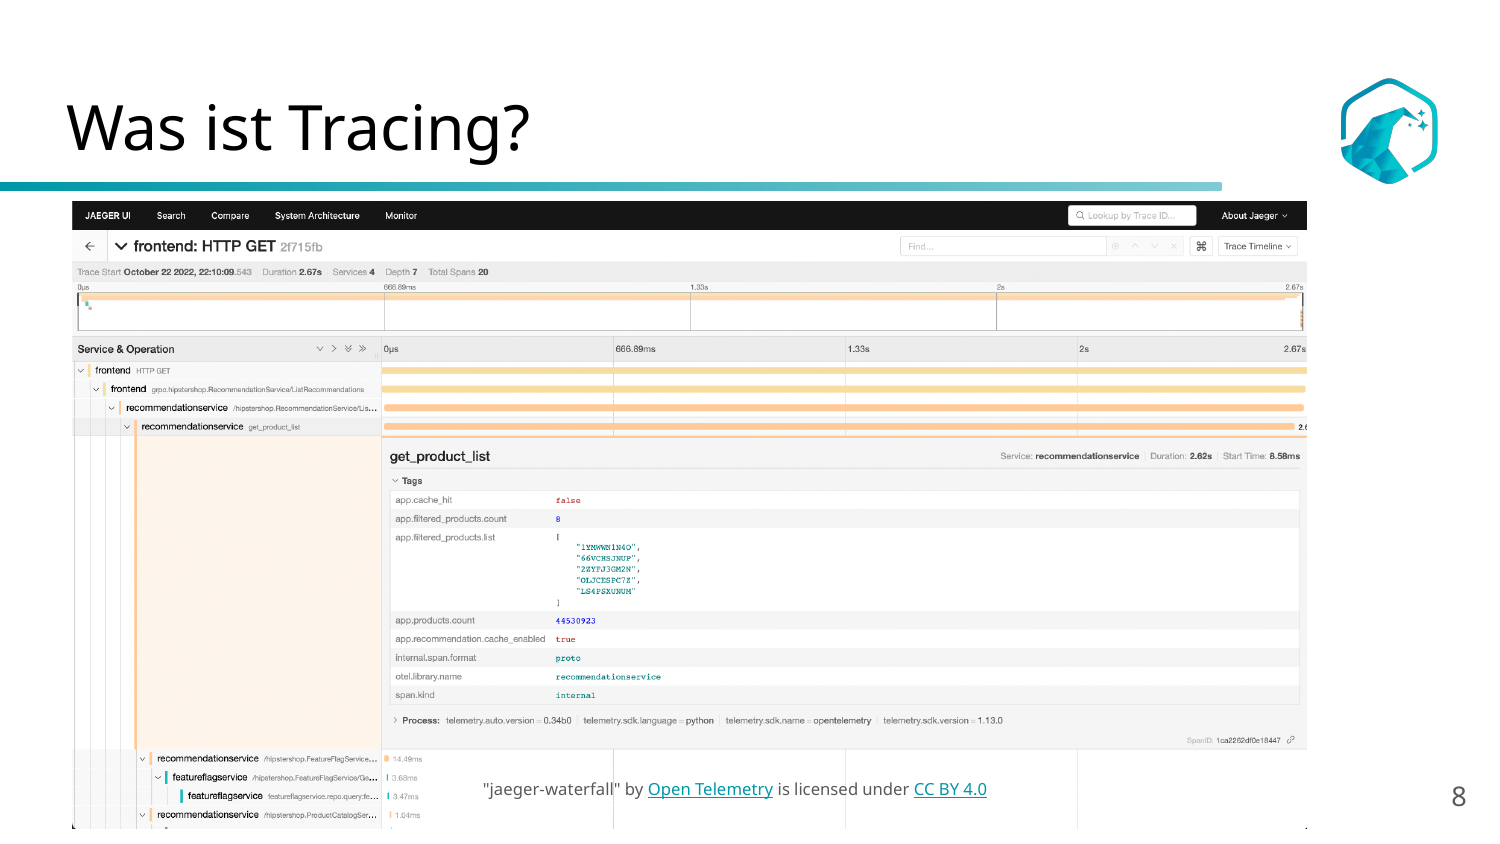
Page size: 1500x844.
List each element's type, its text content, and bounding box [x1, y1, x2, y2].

title Was ist Tracing? [51, 72, 1449, 167]
text_box "jaeger-waterfall" by Open Telemetry is licensed under CC BY 4.0 [467, 763, 1352, 838]
slide_number <number> [1391, 764, 1482, 829]
picture [1330, 167, 1449, 188]
picture [72, 201, 1307, 829]
